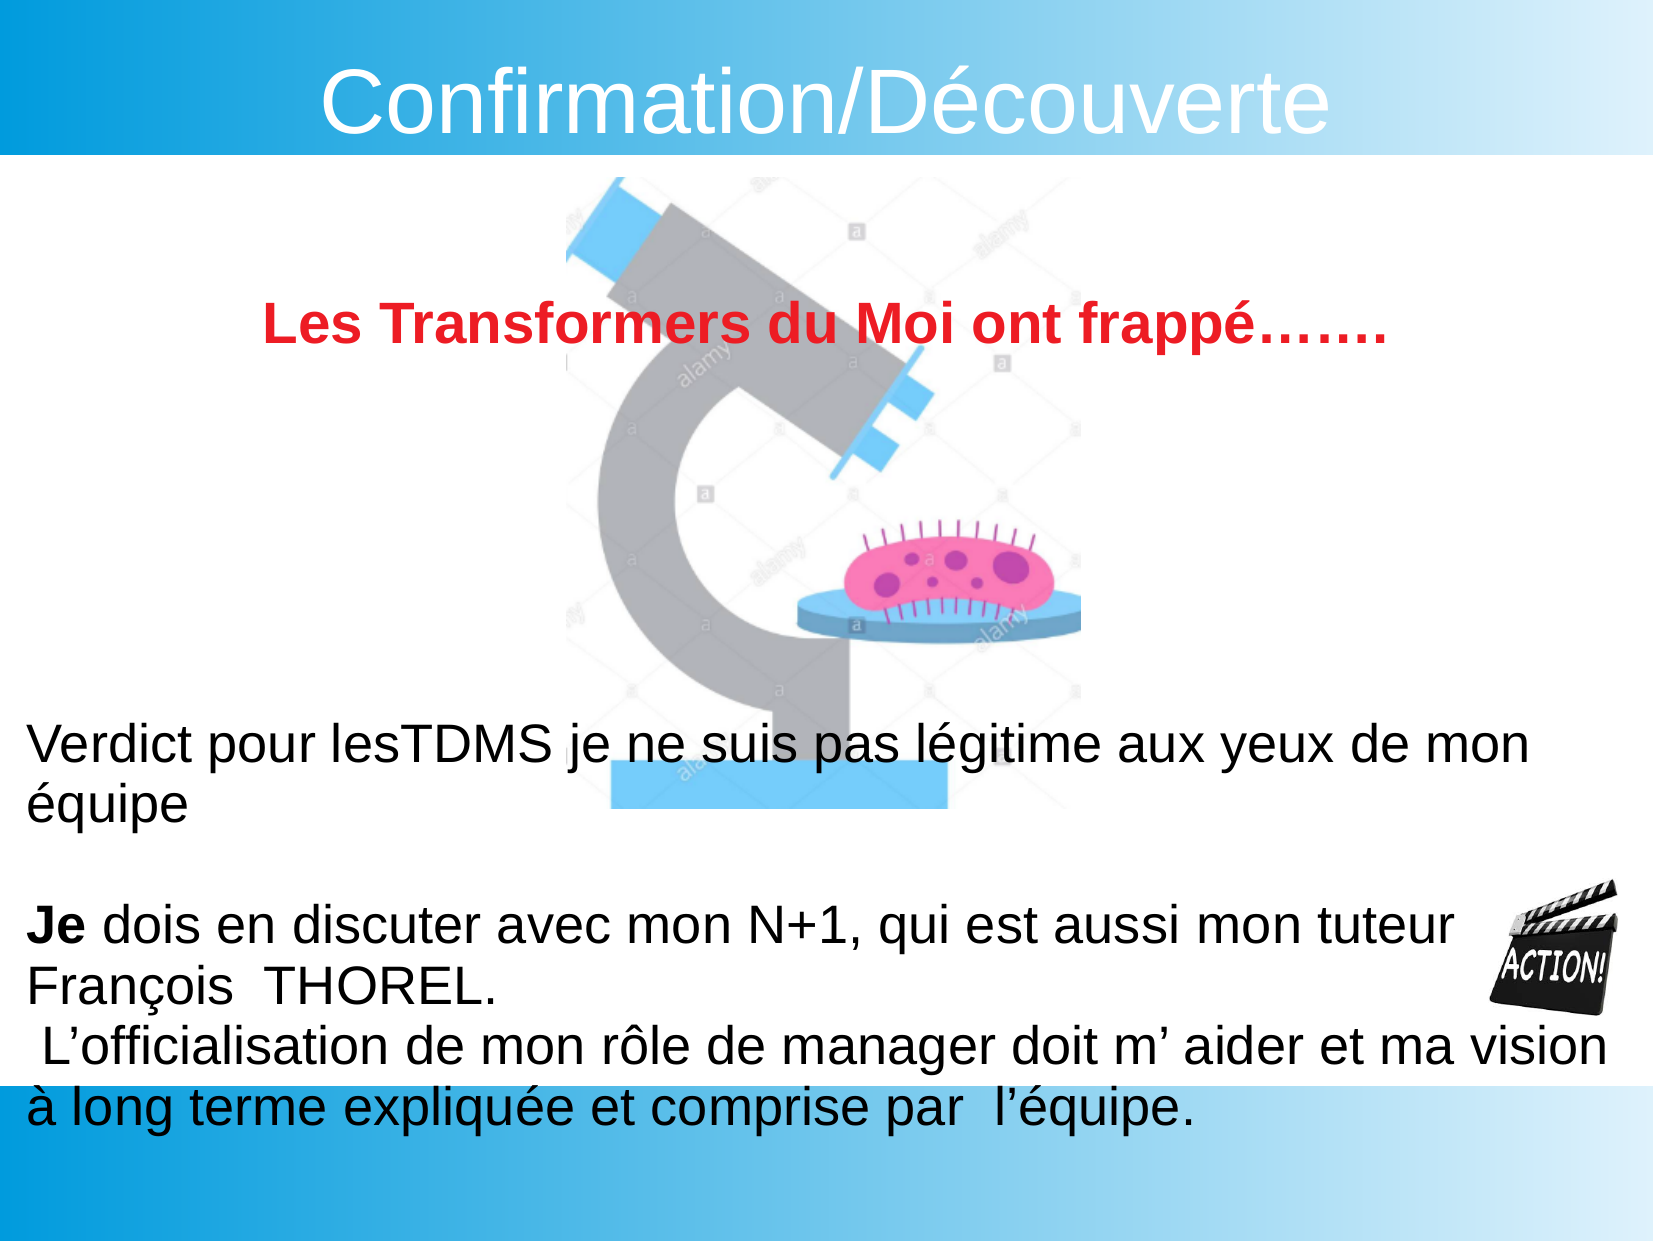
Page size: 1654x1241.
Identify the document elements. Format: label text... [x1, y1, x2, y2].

picture [566, 429, 1081, 649]
title Confirmation/Découverte [82, 49, 1571, 155]
text_box Verdict pour lesTDMS je ne suis pas légitime aux yeux de mon équipe Je dois en discuter avec mon N+1, qui est aussi mon tuteur François THOREL. L’officialisation de mon rôle de manager doit m’ aider et ma vision à long terme expliquée et comprise par l’équipe. [11, 649, 1630, 1205]
text_box Les Transformers du Moi ont frappé……. [248, 283, 1418, 429]
picture [566, 177, 1081, 283]
picture [1488, 878, 1619, 1016]
